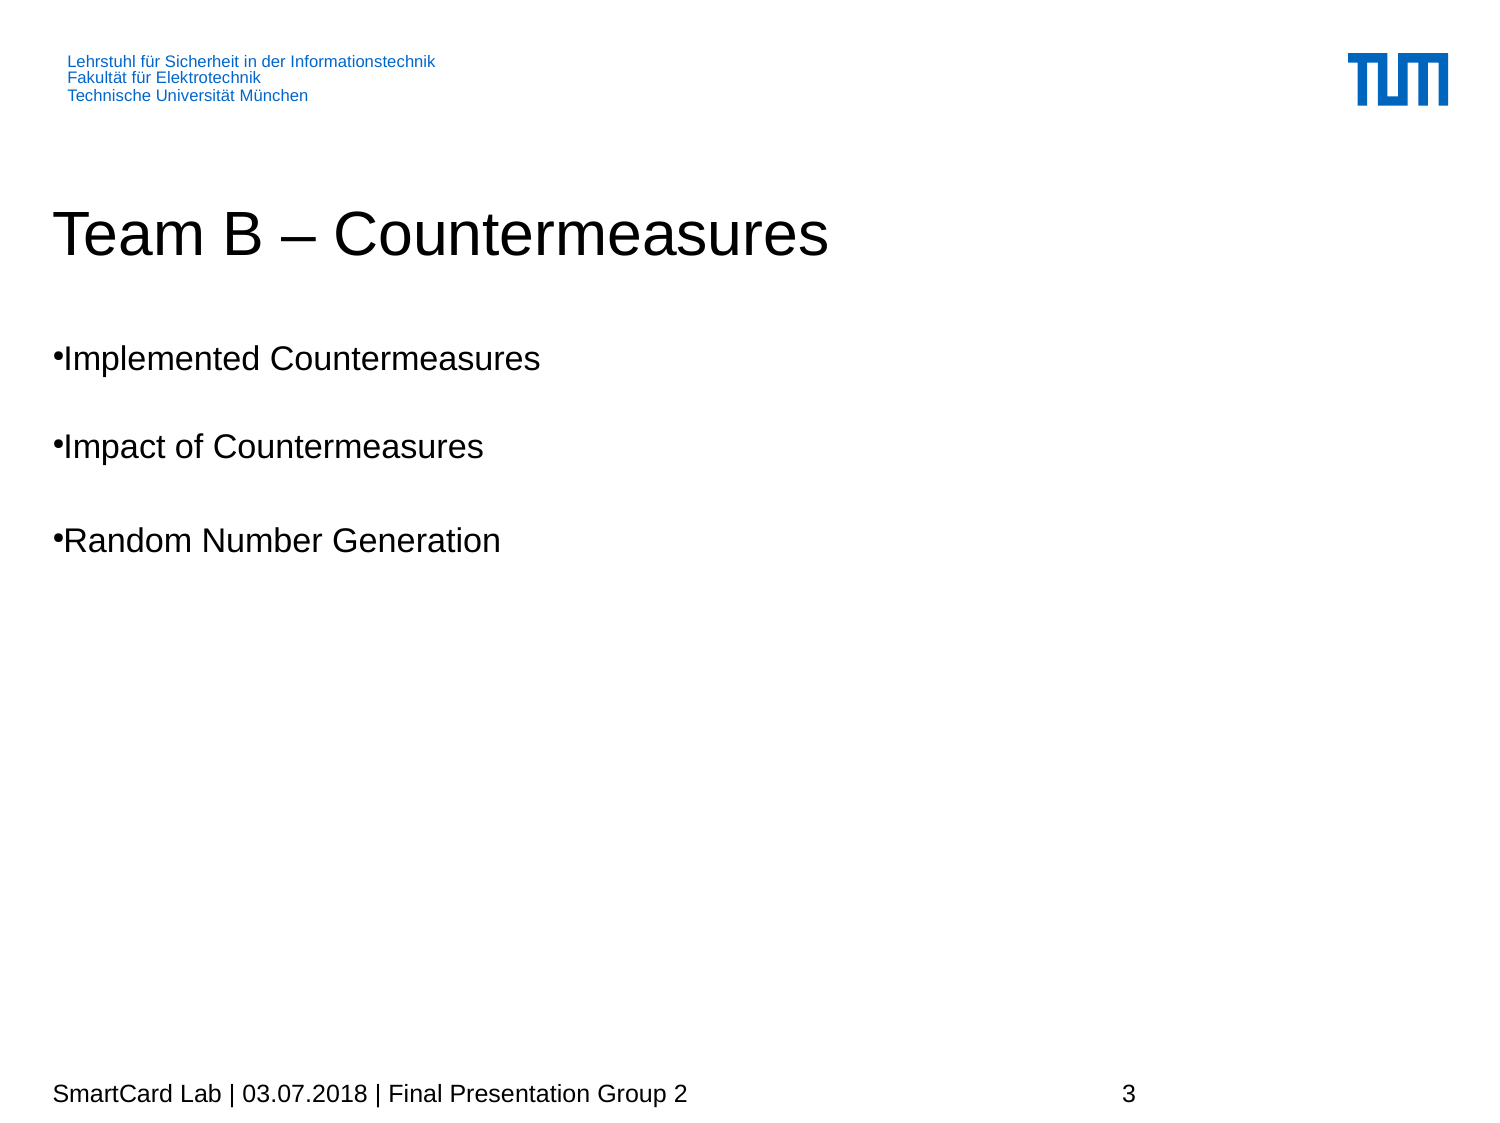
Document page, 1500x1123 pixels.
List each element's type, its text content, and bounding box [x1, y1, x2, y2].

text_box <number> [1122, 1062, 1459, 1123]
title Team B – Countermeasures [52, 192, 1453, 268]
list Implemented Countermeasures Impact of Countermeasures Random Number Generation [52, 330, 1453, 560]
text_box SmartCard Lab | 03.07.2018 | Final Presentation Group 2 [52, 1062, 1116, 1123]
